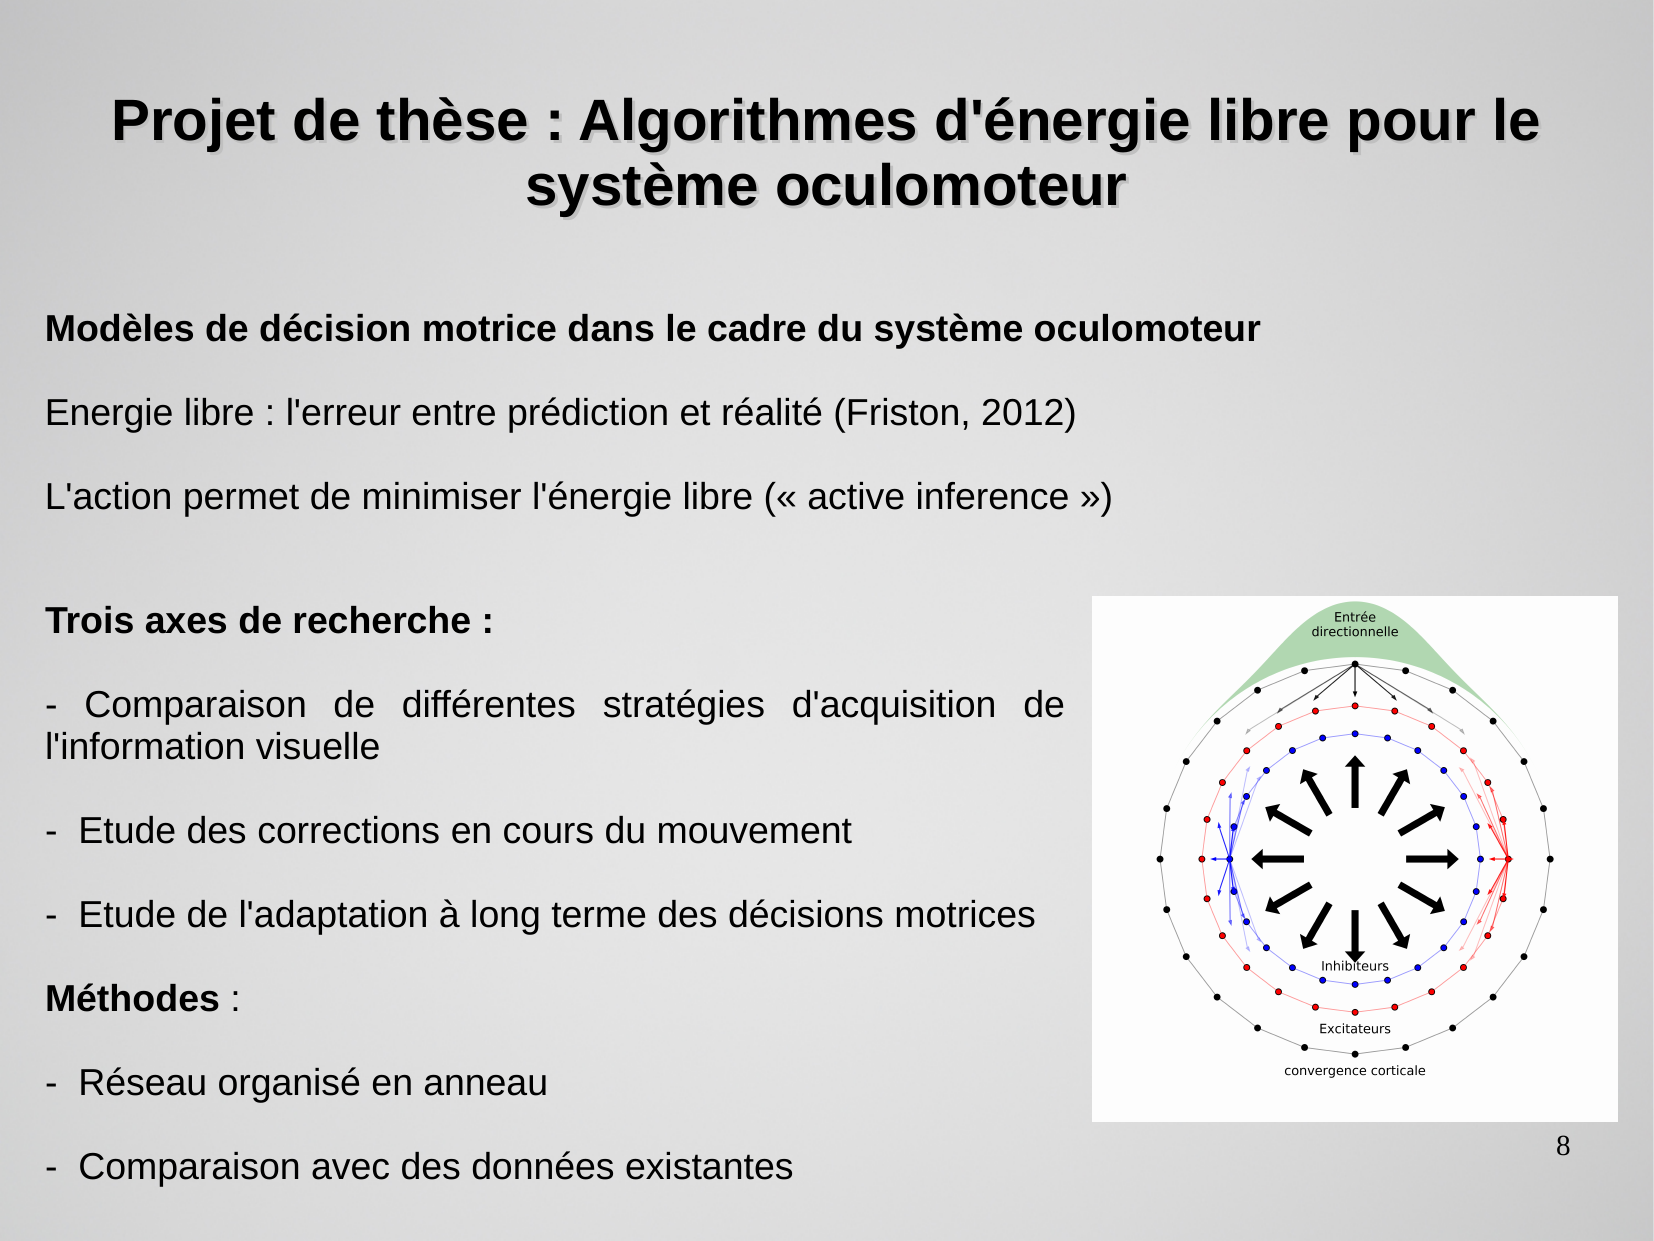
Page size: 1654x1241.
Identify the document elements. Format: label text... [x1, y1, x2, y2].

text_box Modèles de décision motrice dans le cadre du système oculomoteur Energie libre : l'erreur entre prédiction et réalité (Friston, 2012) L'action permet de minimiser l'énergie libre (« active inference ») [30, 299, 1606, 585]
title Projet de thèse : Algorithmes d'énergie libre pour le système oculomoteur [82, 49, 1571, 257]
text_box Trois axes de recherche : - Comparaison de différentes stratégies d'acquisition de l'information visuelle - Etude des corrections en cours du mouvement - Etude de l'adaptation à long terme des décisions motrices Méthodes : - Réseau organisé en anneau - Comparaison avec des données existantes [45, 600, 1066, 1241]
picture [0, 0, 1654, 1241]
